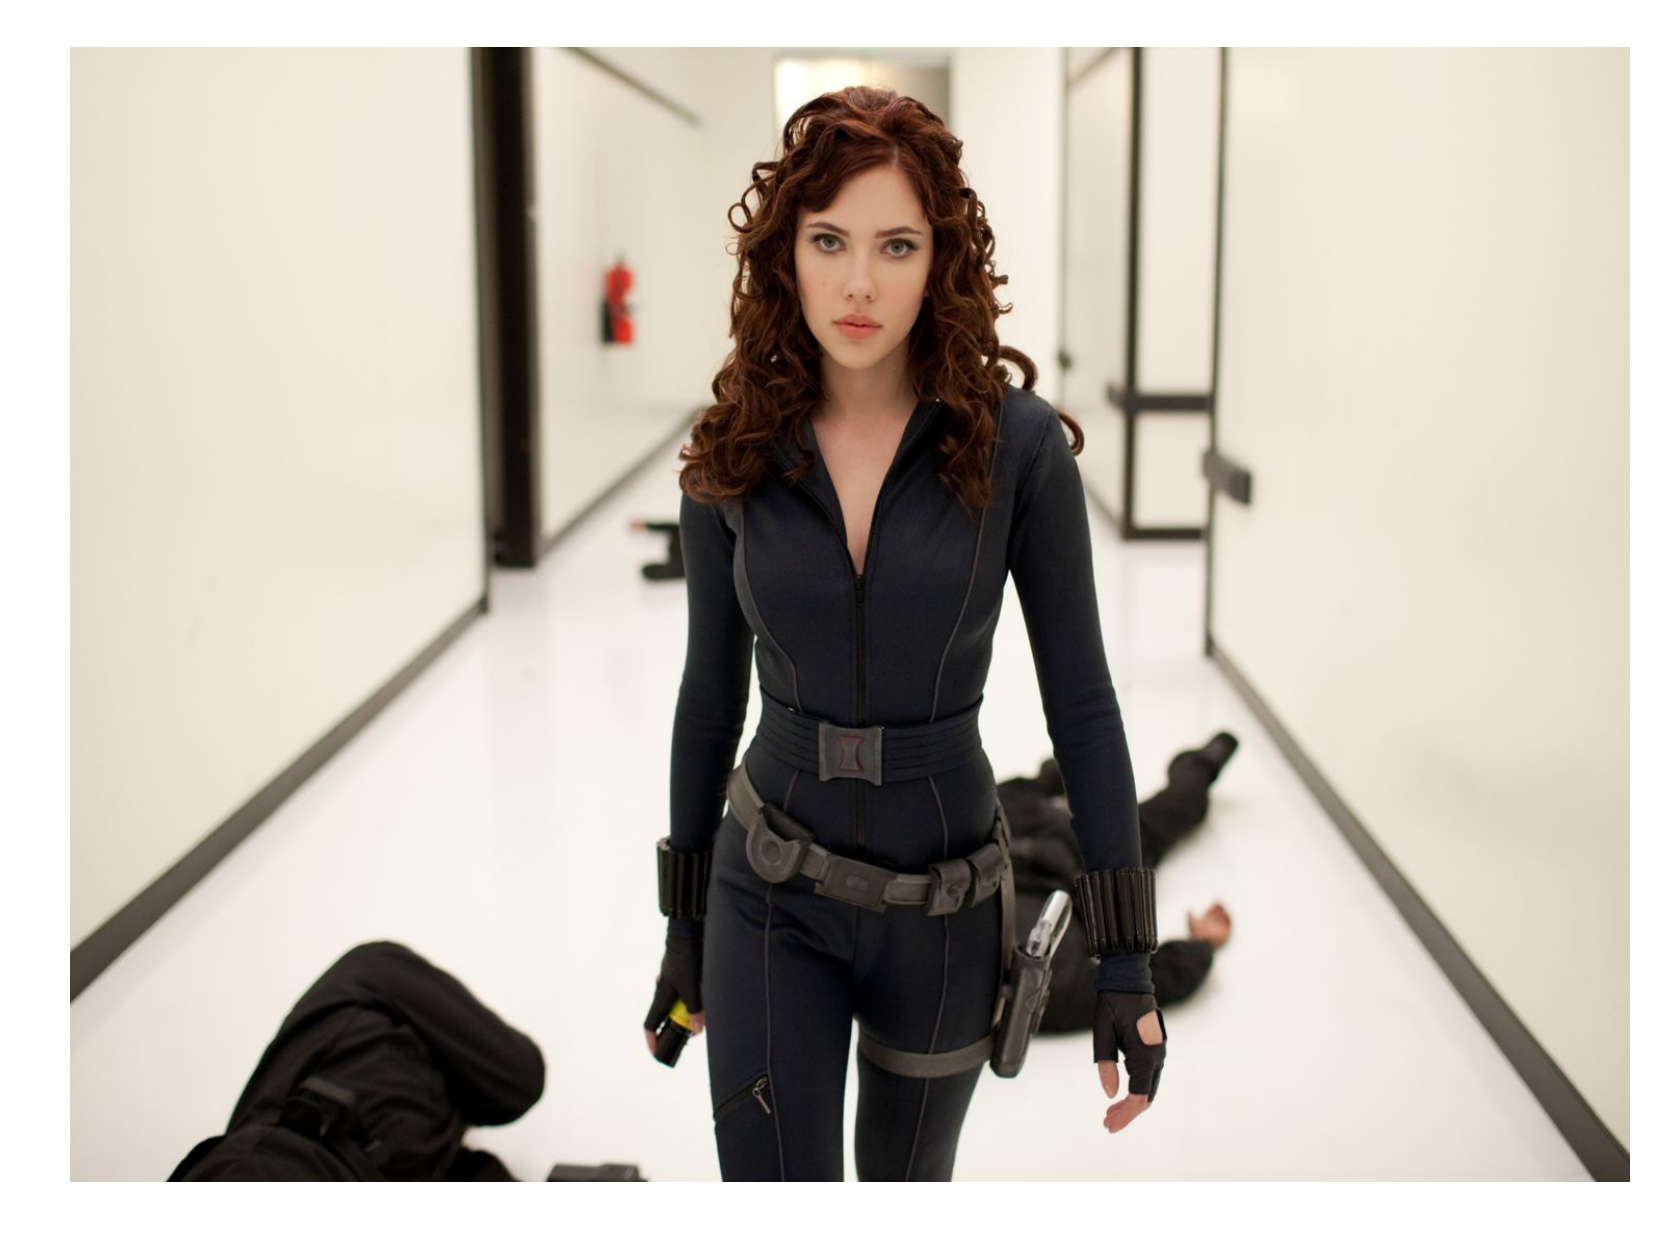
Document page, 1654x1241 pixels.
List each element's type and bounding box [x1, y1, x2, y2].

picture [70, 47, 1630, 1182]
